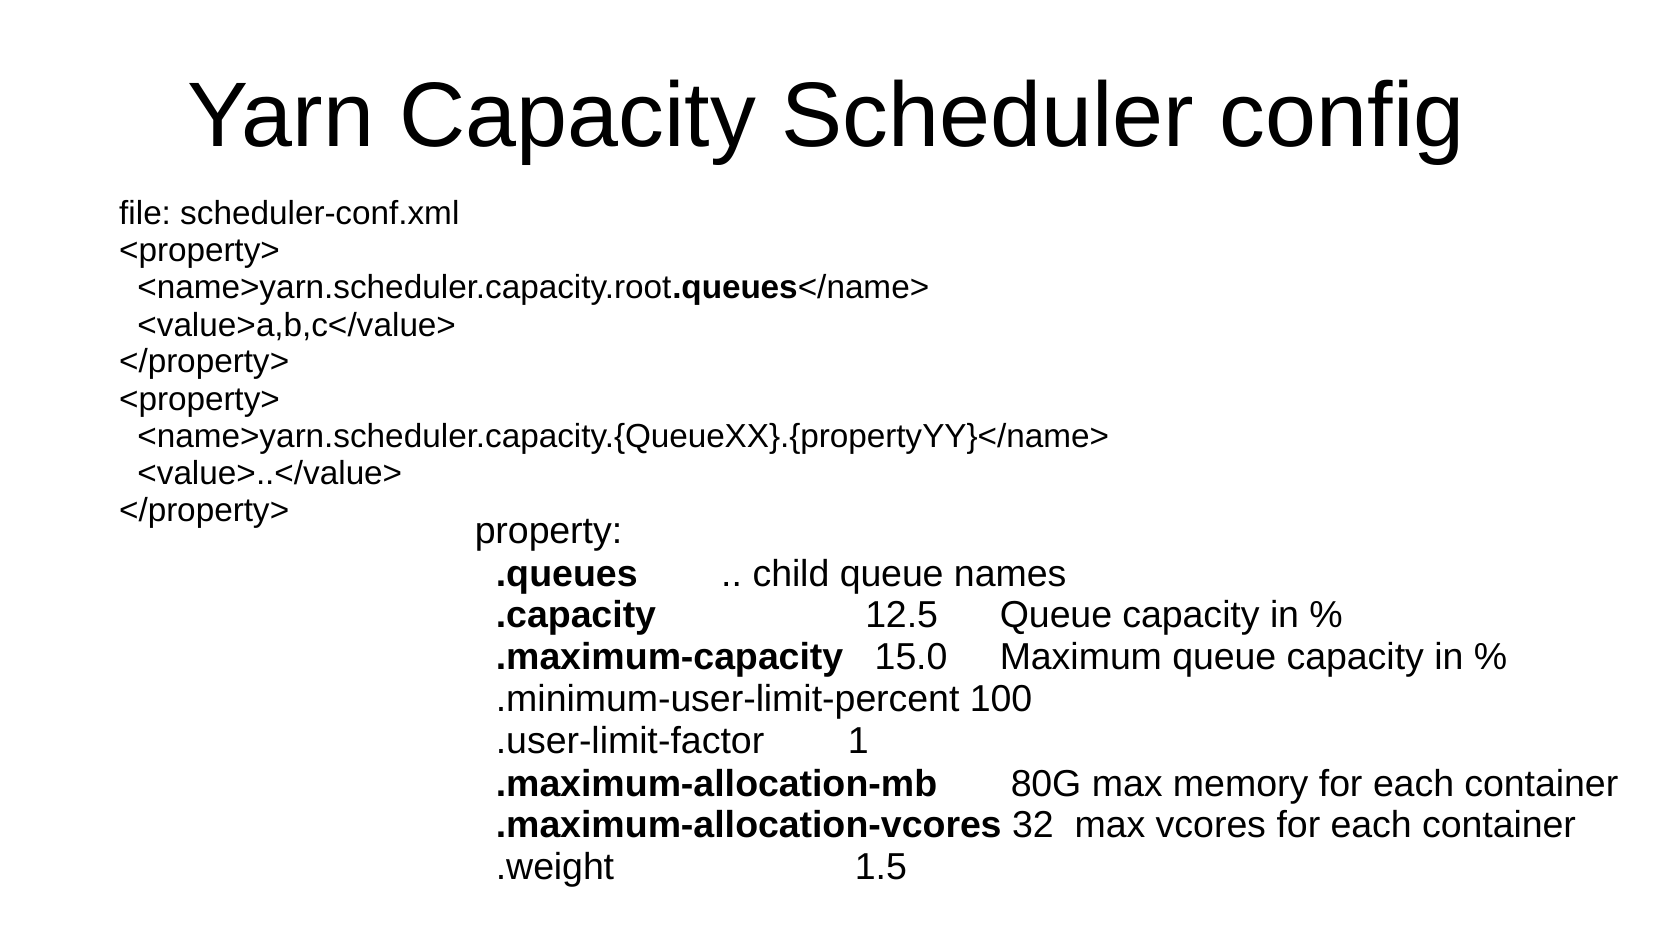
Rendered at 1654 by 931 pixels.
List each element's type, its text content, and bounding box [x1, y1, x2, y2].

title Yarn Capacity Scheduler config [82, 37, 1571, 193]
text_box file: scheduler-conf.xml <property> <name>yarn.scheduler.capacity.root.queues</name> <value>a,b,c</value> </property> <property> <name>yarn.scheduler.capacity.{QueueXX}.{propertyYY}</name> <value>..</value> </property> [104, 187, 1126, 573]
text_box property: .queues .. child queue names .capacity 12.5 Queue capacity in % .maximum-capacity 15.0 Maximum queue capacity in % .minimum-user-limit-percent 100 .user-limit-factor 1 .maximum-allocation-mb 80G max memory for each container .maximum-allocation-vcores 32 max vcores for each container .weight 1.5 [459, 502, 1634, 896]
